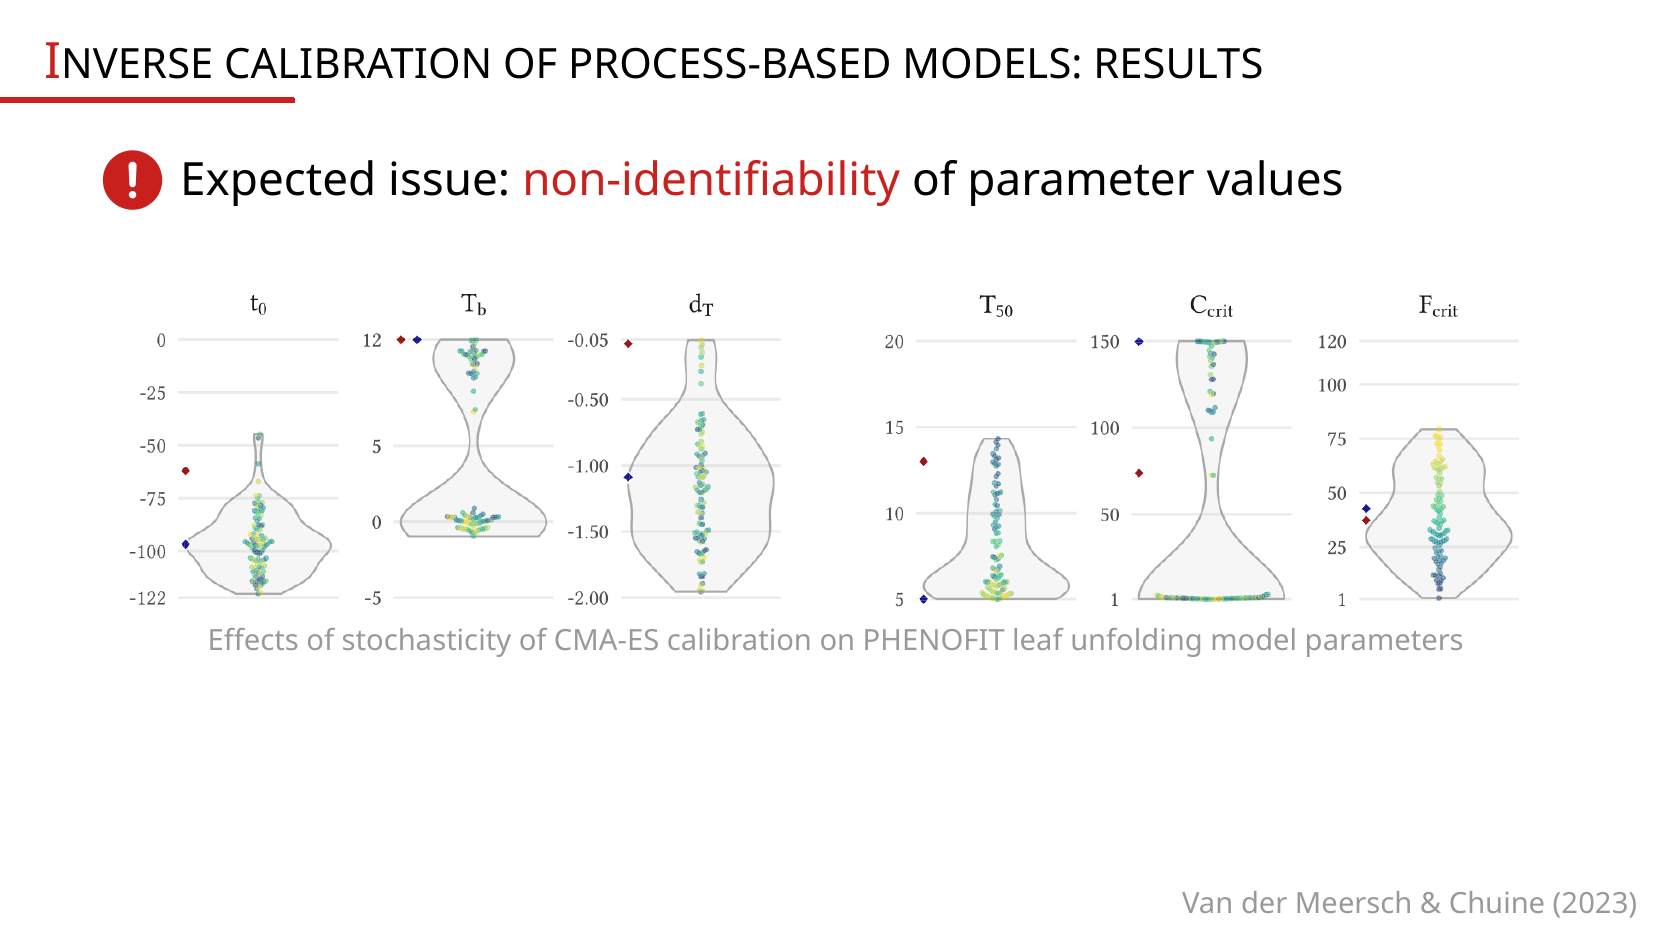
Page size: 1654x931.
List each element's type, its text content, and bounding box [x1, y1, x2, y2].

picture [94, 147, 171, 213]
text_box Expected issue: non-identifiability of parameter values [165, 119, 1625, 237]
text_box INVERSE CALIBRATION OF PROCESS-BASED MODELS: RESULTS [29, 0, 1625, 119]
text_box Van der Meersch & Chuine (2023) [825, 825, 1653, 929]
picture [118, 274, 798, 629]
picture [856, 288, 1536, 603]
text_box Effects of stochasticity of CMA-ES calibration on PHENOFIT leaf unfolding model parameters [133, 603, 1540, 676]
